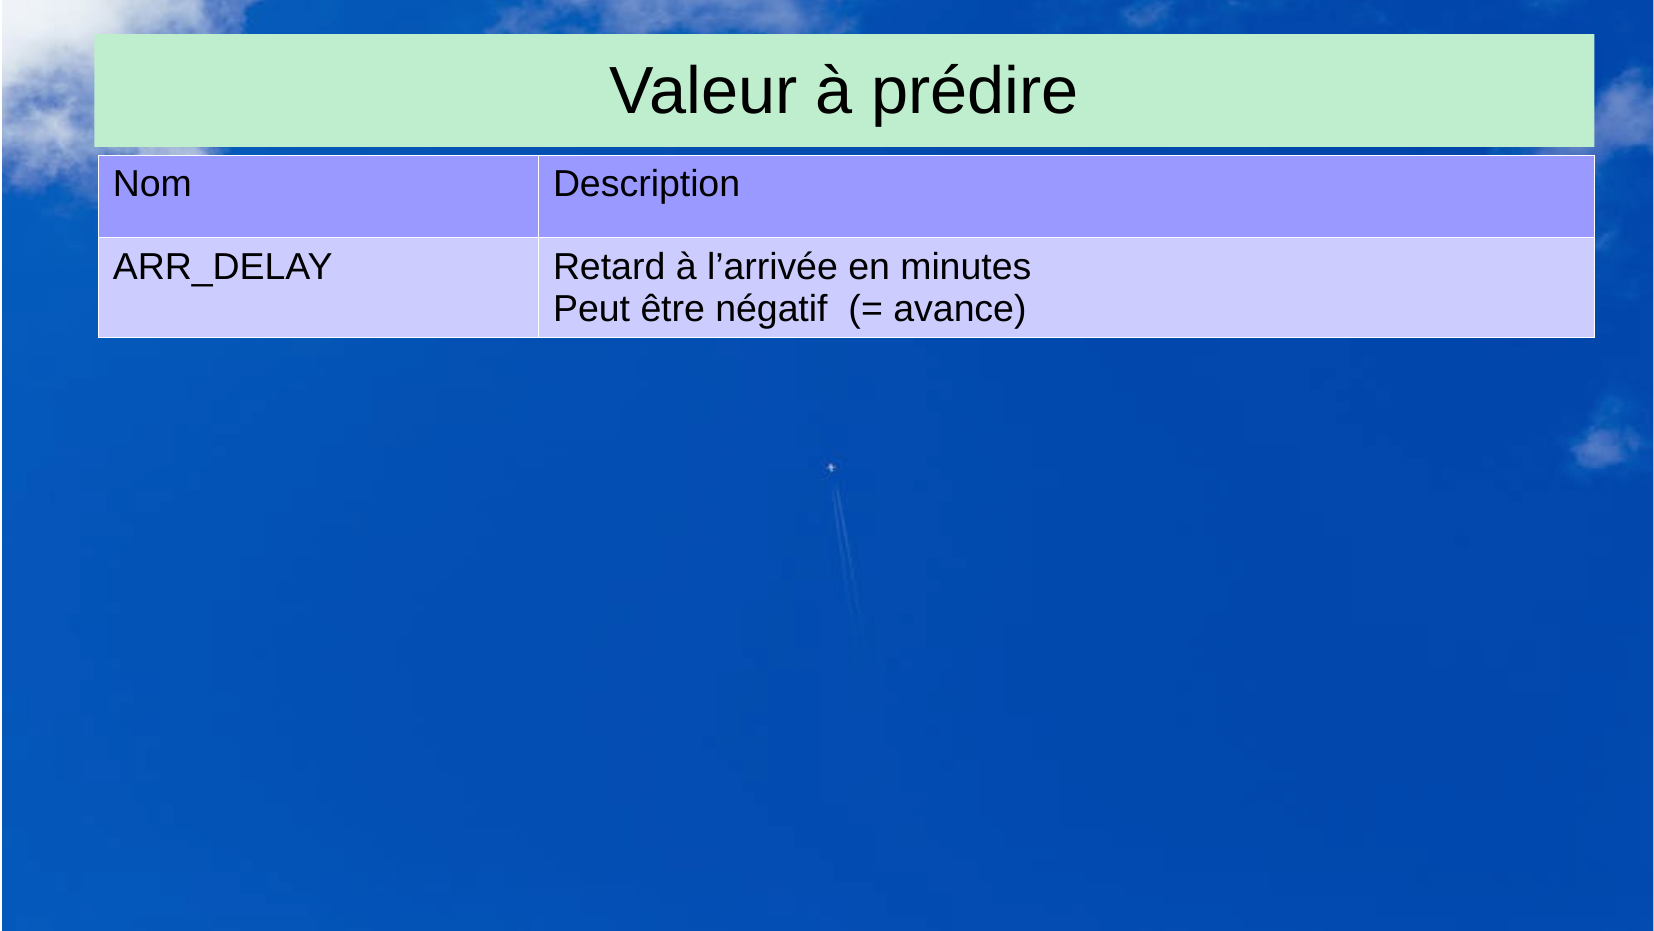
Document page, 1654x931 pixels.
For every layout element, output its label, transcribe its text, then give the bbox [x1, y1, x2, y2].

title Valeur à prédire [94, 34, 1595, 147]
table_cell ARR_DELAY [99, 238, 538, 337]
picture [2, 0, 1654, 931]
table_header Description [539, 156, 1594, 237]
table_header Nom [99, 156, 538, 237]
table_cell Retard à l’arrivée en minutes Peut être négatif (= avance) [539, 238, 1594, 337]
